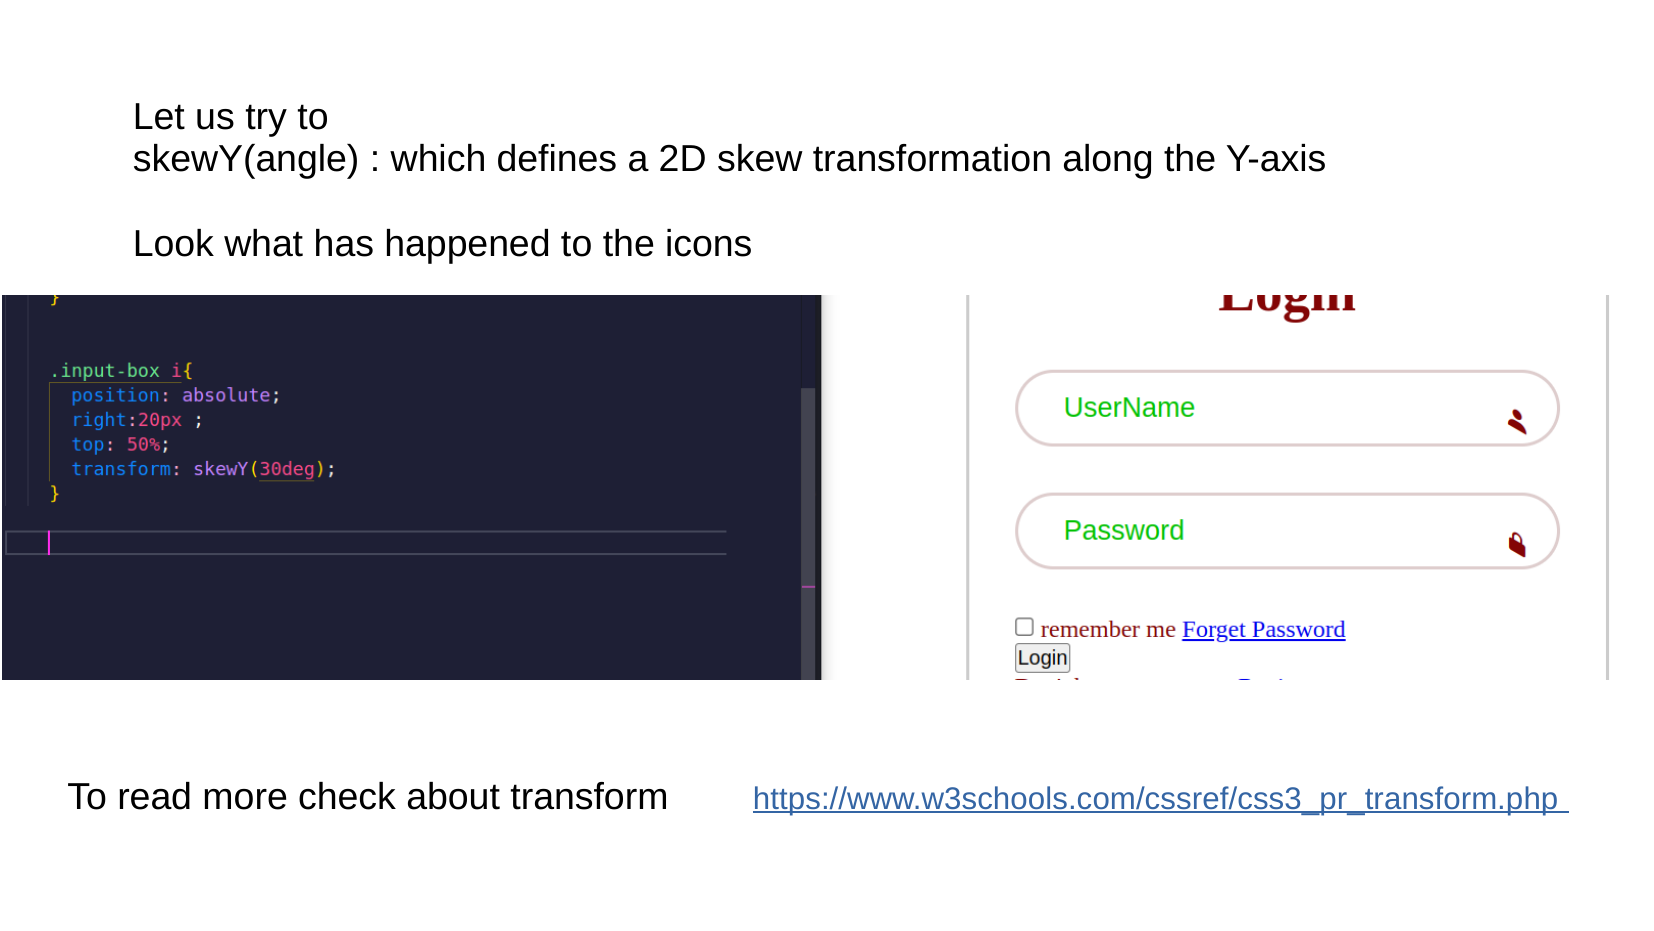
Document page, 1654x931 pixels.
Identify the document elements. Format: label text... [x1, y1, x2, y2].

picture [2, 295, 1654, 680]
text_box Let us try to skewY(angle) : which defines a 2D skew transformation along the Y-axis Look what has happened to the icons [118, 88, 1342, 272]
text_box To read more check about transform https://www.w3schools.com/cssref/css3_pr_transform.php [52, 767, 1584, 825]
